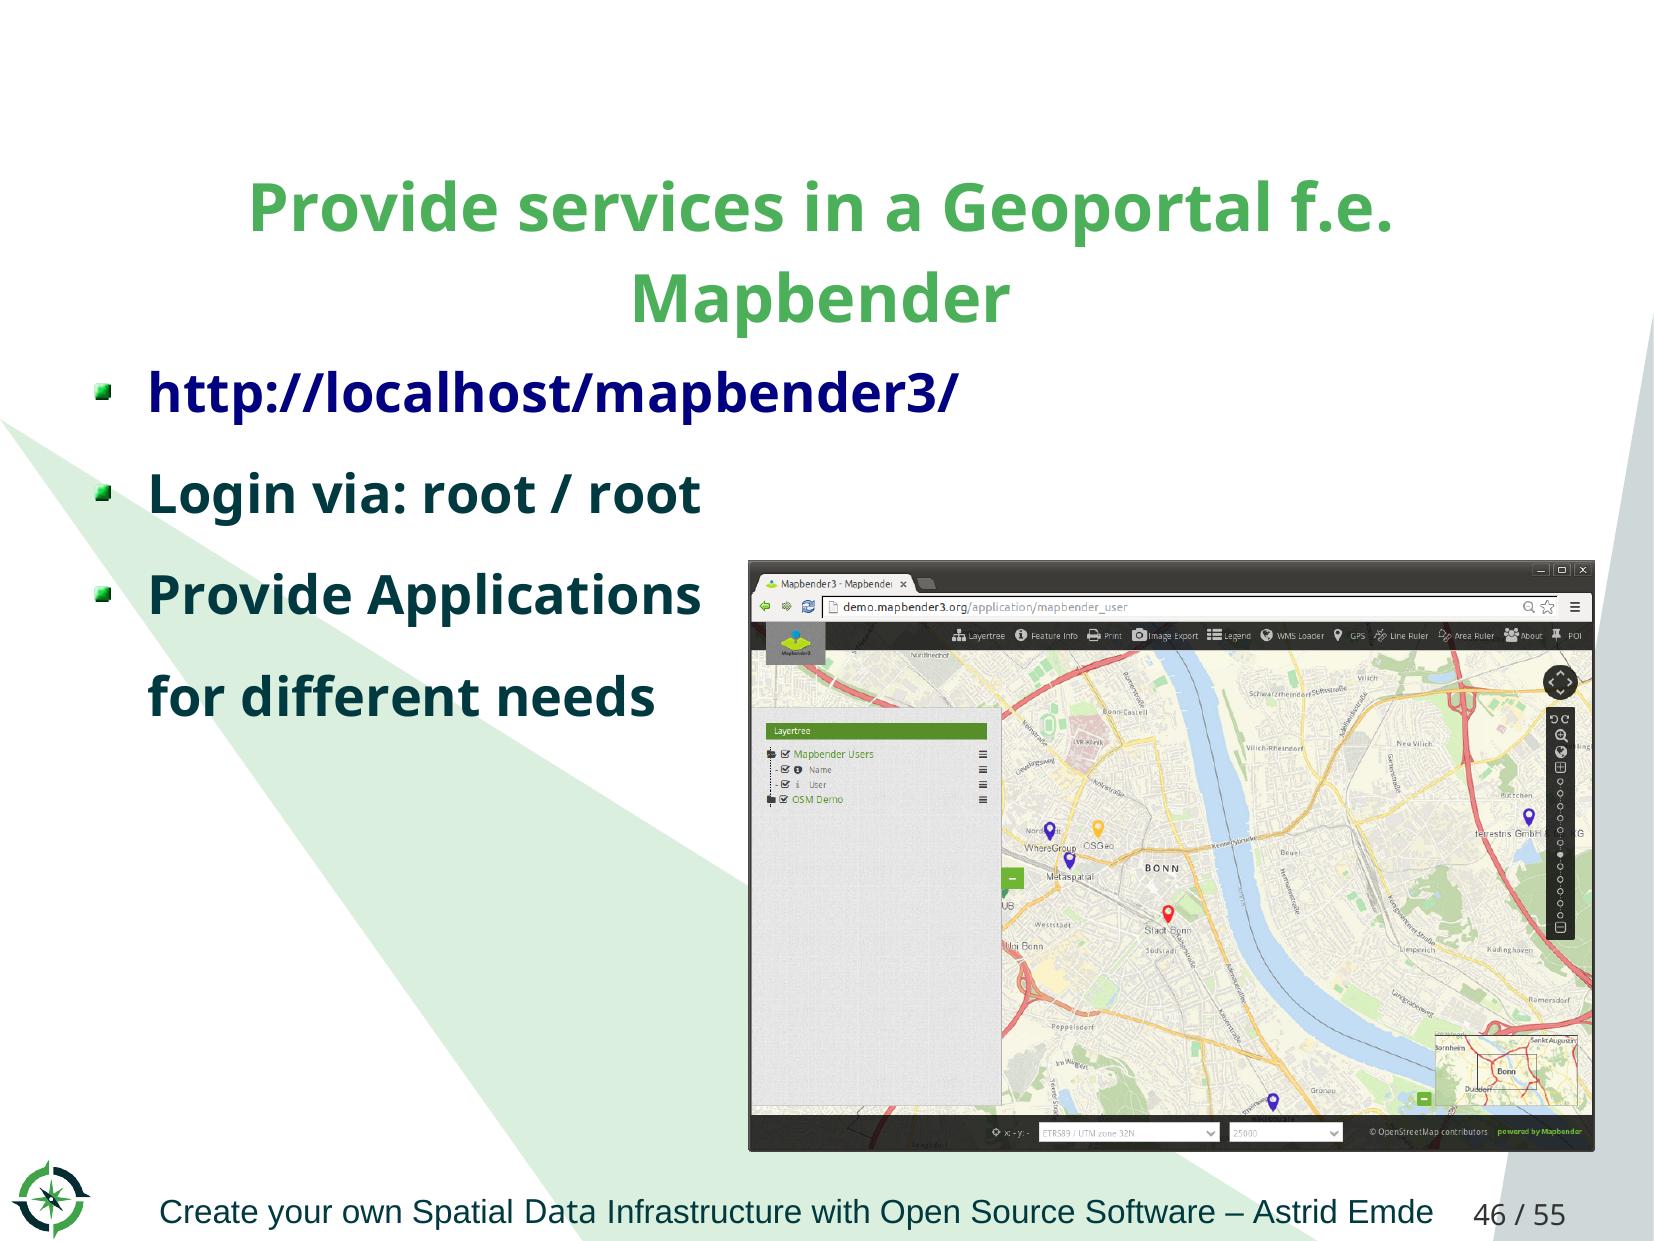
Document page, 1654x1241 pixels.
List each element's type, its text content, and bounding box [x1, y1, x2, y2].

picture [748, 560, 1595, 1152]
list http://localhost/mapbender3/ Login via: root / root Provide Applications for different needs [76, 354, 1565, 1173]
title Provide services in a Geoportal f.e. Mapbender [76, 163, 1565, 339]
picture [10, 1158, 92, 1240]
